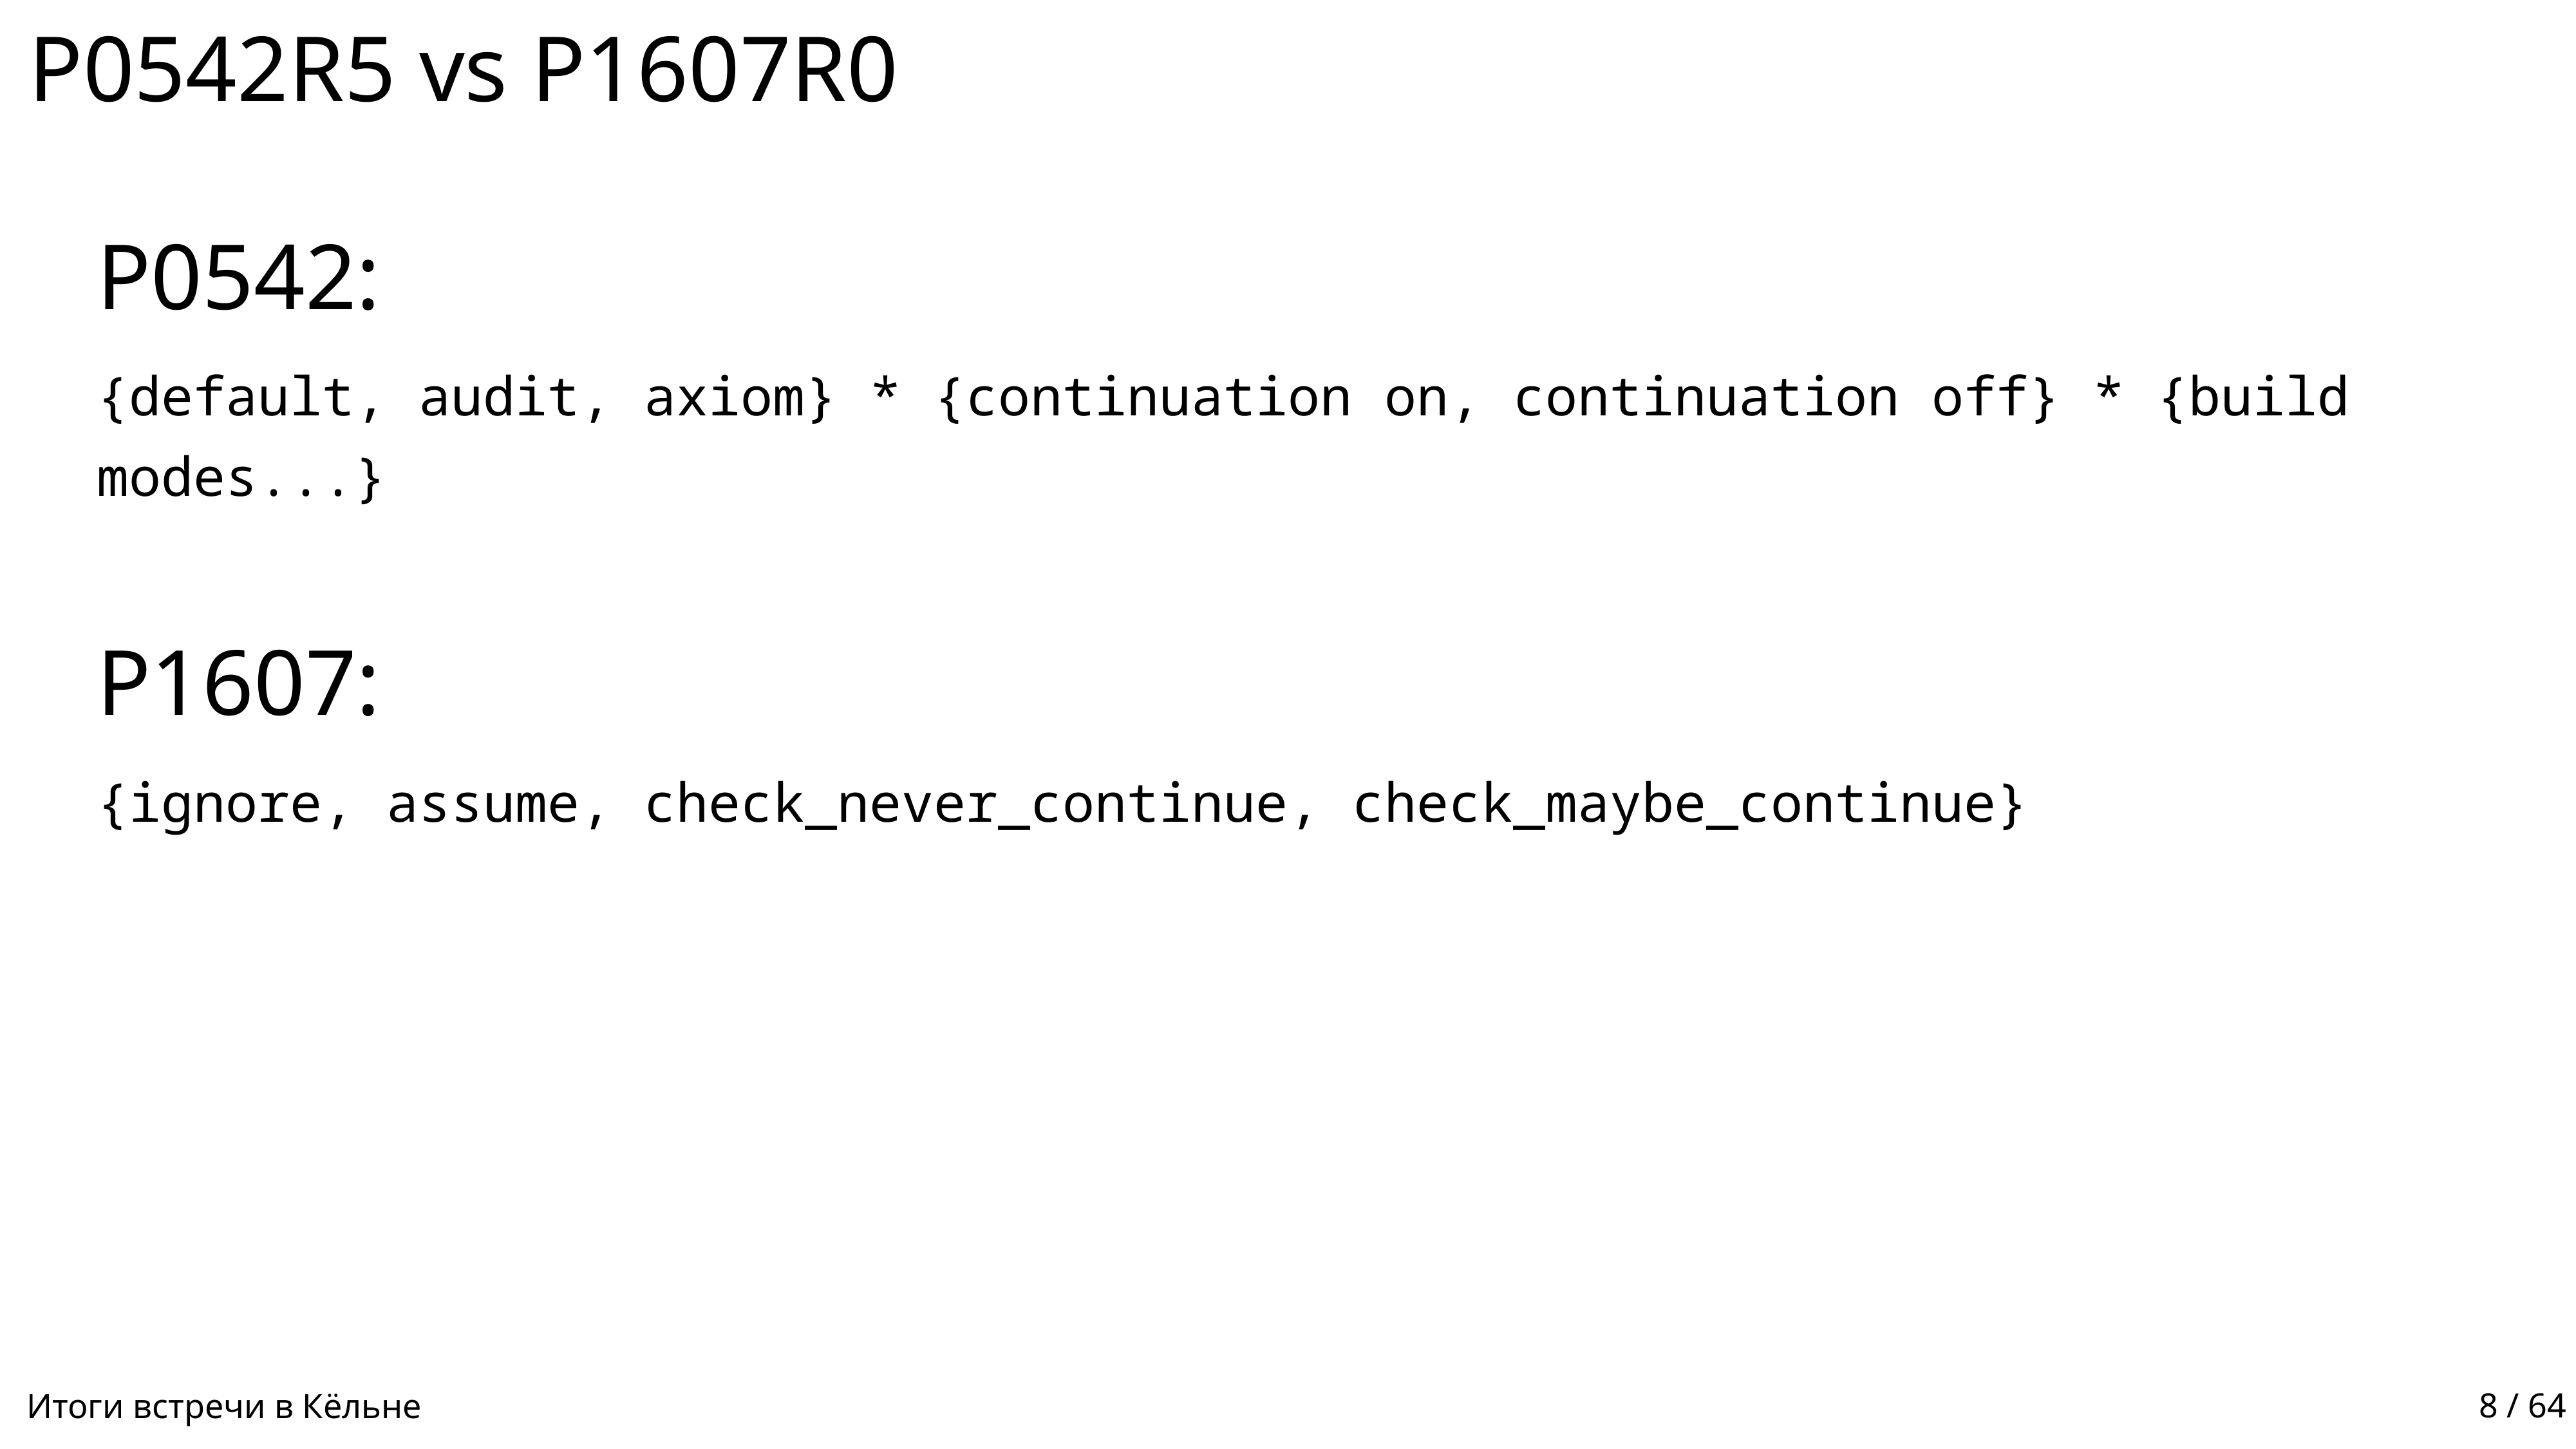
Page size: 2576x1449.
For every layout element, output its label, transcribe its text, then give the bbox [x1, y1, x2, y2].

list P0542: {default, audit, axiom} * {continuation on, continuation off} * {build modes...} P1607: {ignore, assume, check_never_continue, check_maybe_continue} [87, 214, 2550, 1382]
title P0542R5 vs P1607R0 [19, 19, 2550, 155]
list Итоги встречи в Кёльне [17, 1376, 1114, 1431]
list <number> / 64 [1479, 1376, 2576, 1431]
